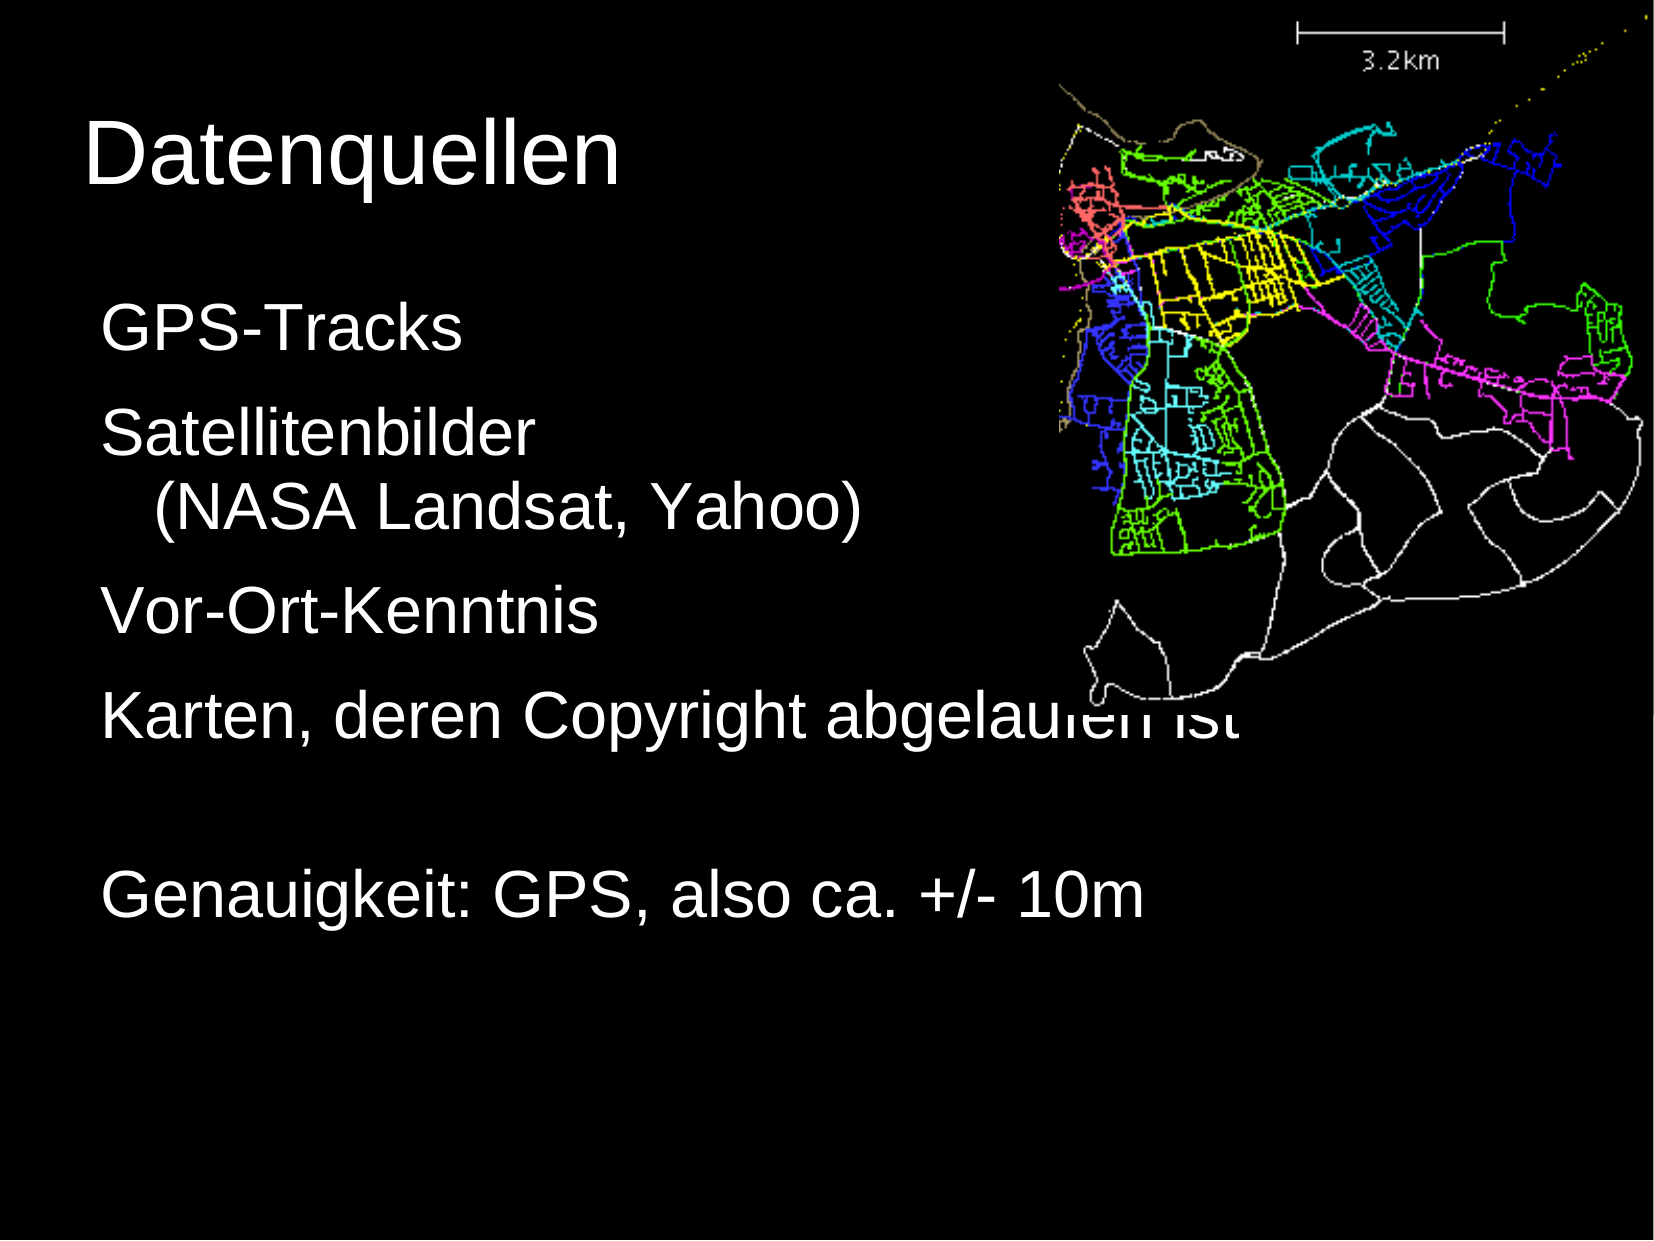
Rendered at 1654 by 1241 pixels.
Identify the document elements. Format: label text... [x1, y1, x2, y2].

picture [1059, 0, 1654, 715]
list GPS-Tracks Satellitenbilder (NASA Landsat, Yahoo) Vor-Ort-Kenntnis Karten, deren Copyright abgelaufen ist Genauigkeit: GPS, also ca. +/- 10m [82, 290, 1571, 1109]
title Datenquellen [82, 49, 1059, 257]
